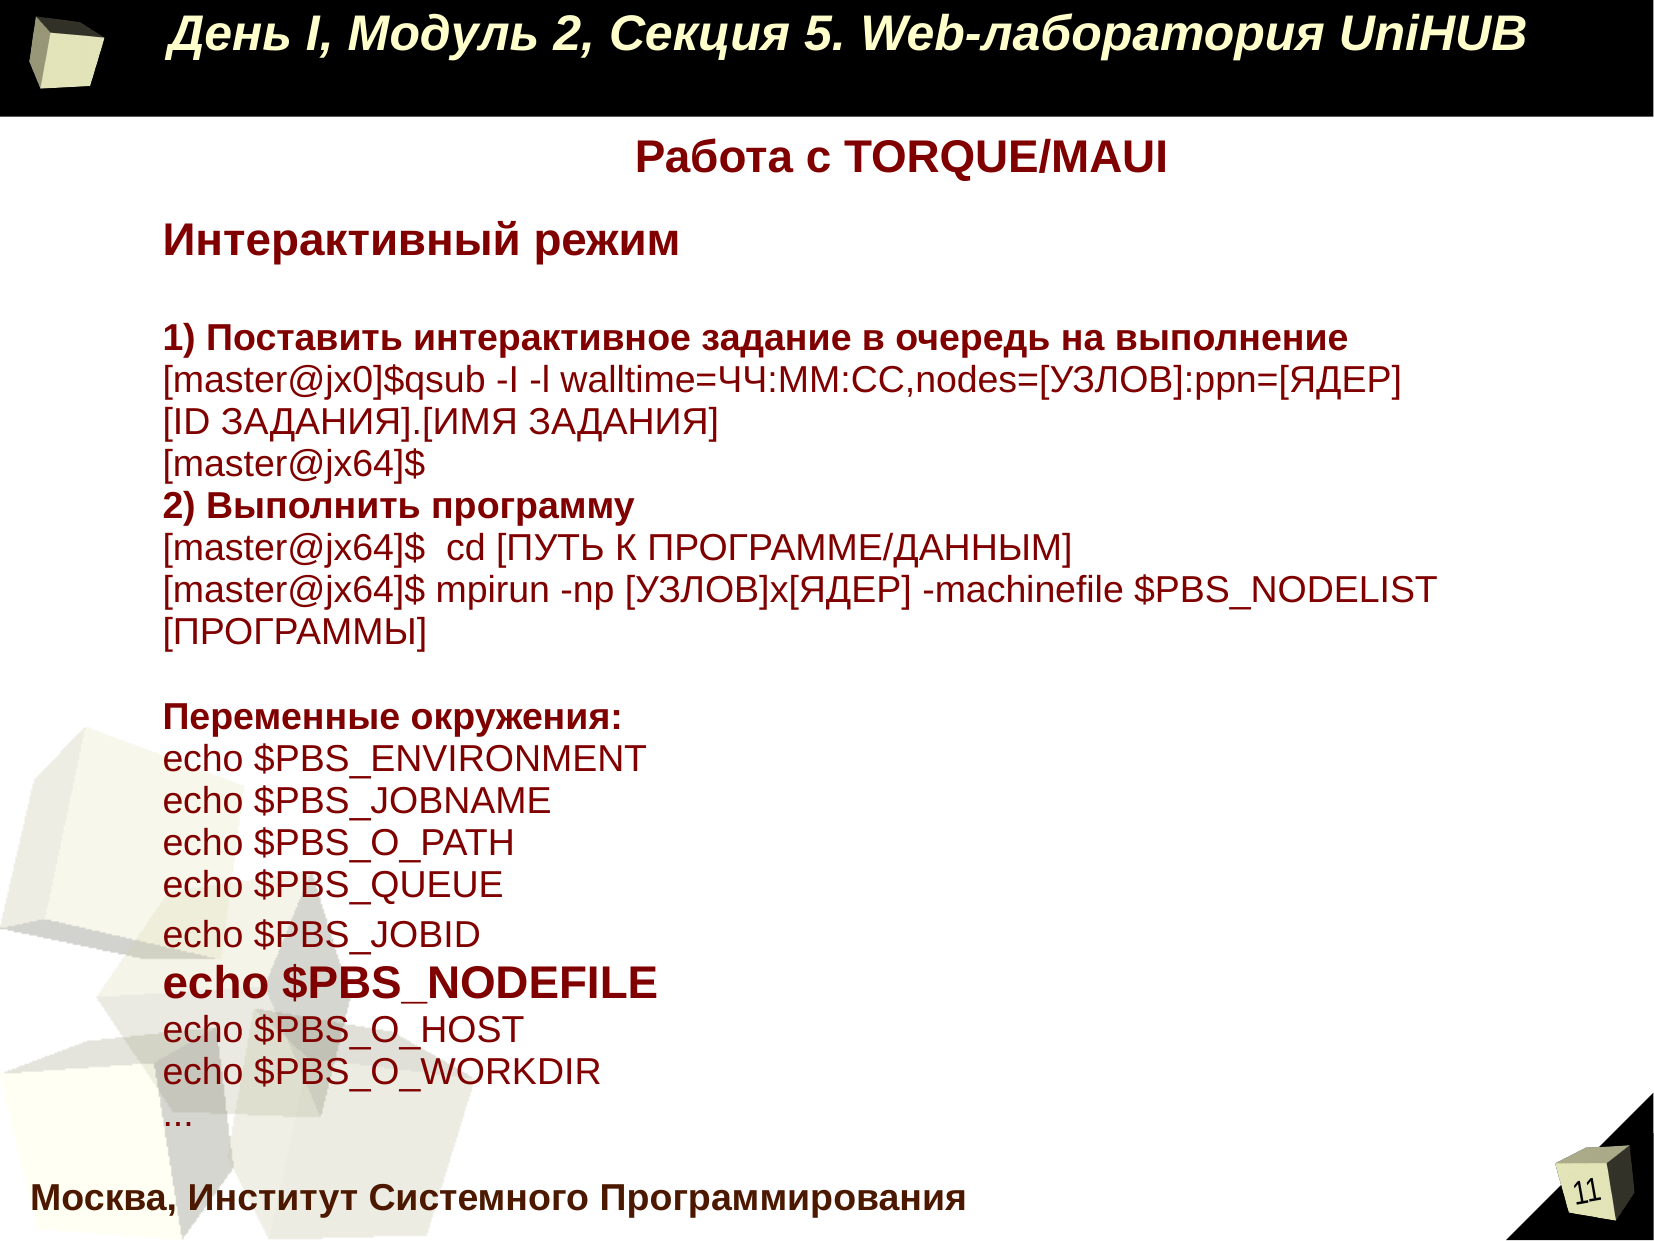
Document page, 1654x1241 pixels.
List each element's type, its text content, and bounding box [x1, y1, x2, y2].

text_box Работа с TORQUE/MAUI [620, 124, 1273, 192]
picture [0, 726, 477, 1241]
text_box Переменные окружения: echo $PBS_ENVIRONMENT echo $PBS_JOBNAME echo $PBS_O_PATH echo $PBS_QUEUE echo $PBS_JOBID echo $PBS_NODEFILE echo $PBS_O_HOST echo $PBS_O_WORKDIR ... [147, 688, 770, 1181]
text_box Интерактивный режим 1) Поставить интерактивное задание в очередь на выполнение [master@jx0]$qsub -I -l walltime=ЧЧ:ММ:СС,nodes=[УЗЛОВ]:ppn=[ЯДЕР] [ID ЗАДАНИЯ].[ИМЯ ЗАДАНИЯ] [master@jx64]$ 2) Выполнить программу [master@jx64]$ cd [ПУТЬ К ПРОГРАММЕ/ДАННЫМ] [master@jx64]$ mpirun -np [УЗЛОВ]х[ЯДЕР] -machinefile $PBS_NODELIST [ПРОГРАММЫ] [147, 206, 1595, 680]
picture [464, 1193, 472, 1198]
